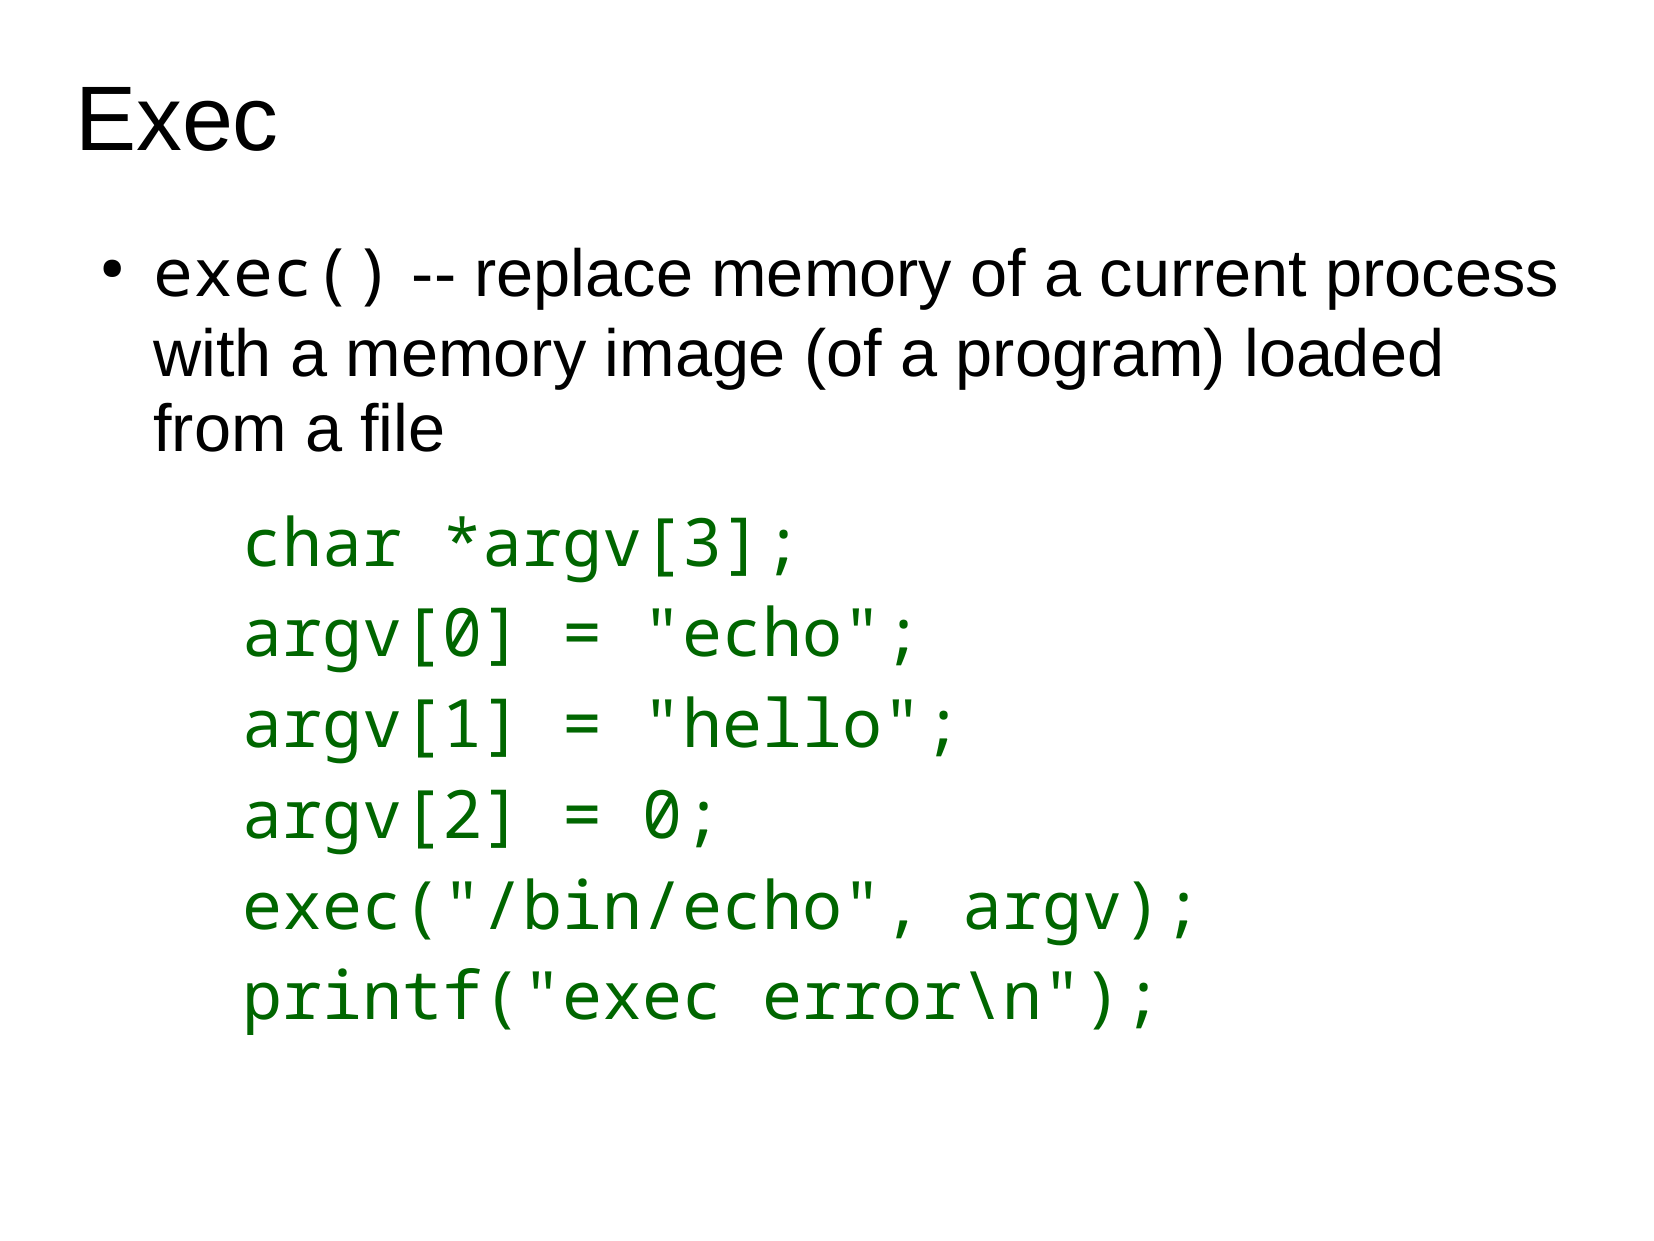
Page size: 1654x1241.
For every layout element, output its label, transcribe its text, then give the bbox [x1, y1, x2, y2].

list exec() -- replace memory of a current process with a memory image (of a program) loaded from a file char *argv[3]; argv[0] = "echo"; argv[1] = "hello"; argv[2] = 0; exec("/bin/echo", argv); printf("exec error\n"); [82, 225, 1571, 1163]
title Exec [75, 49, 1538, 188]
